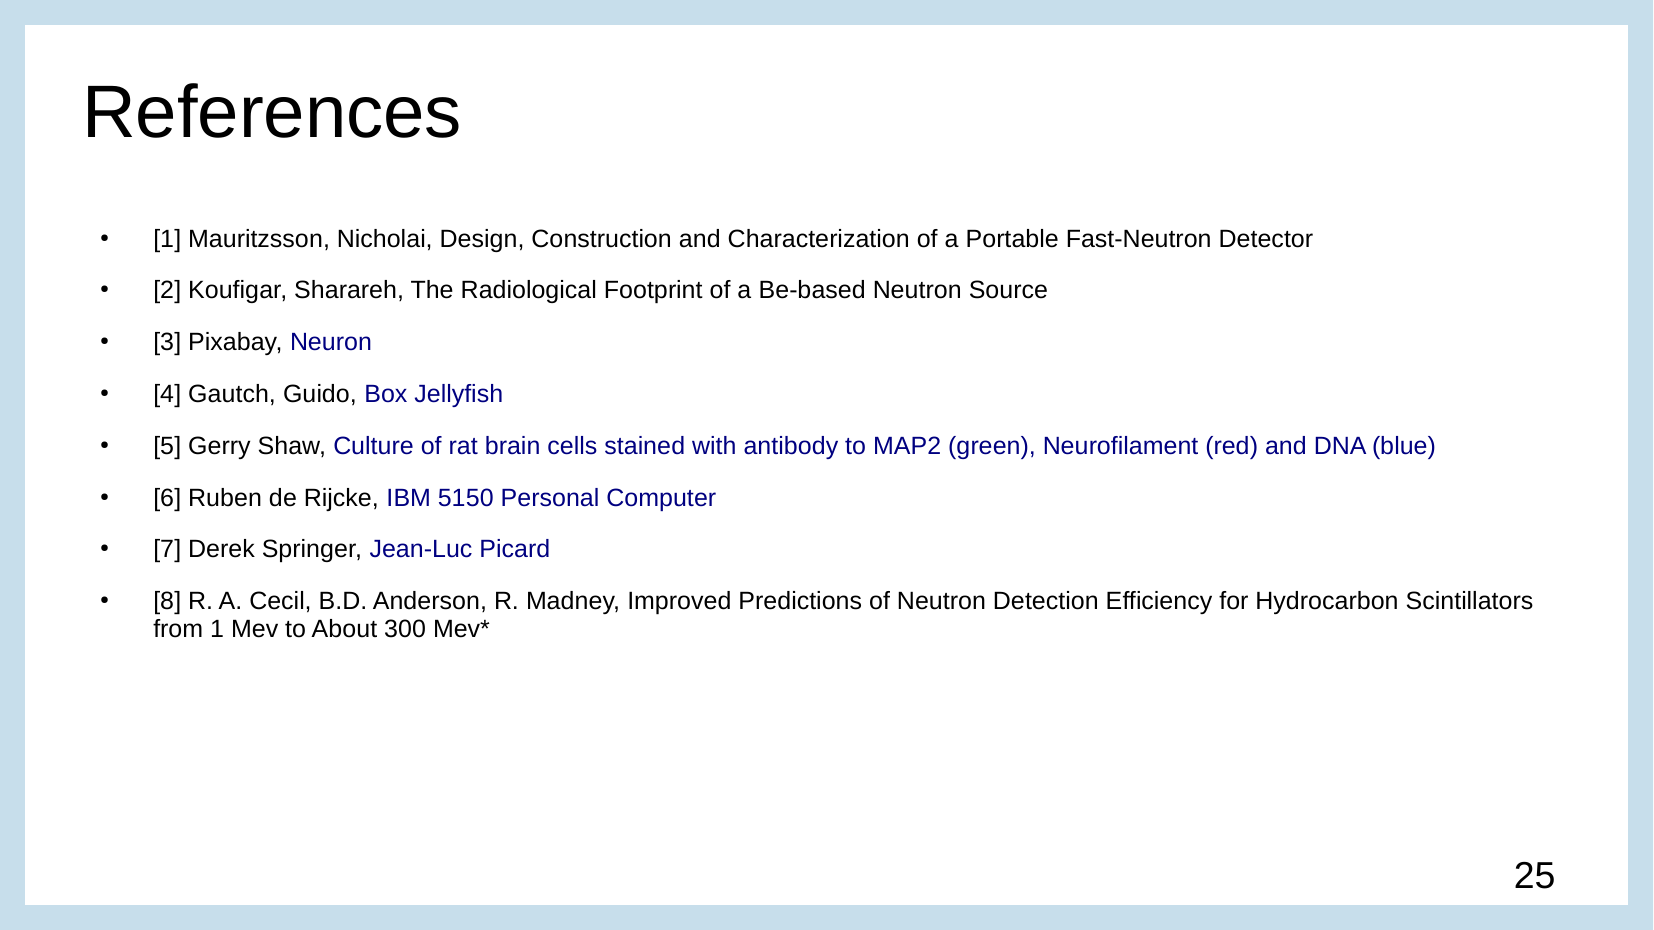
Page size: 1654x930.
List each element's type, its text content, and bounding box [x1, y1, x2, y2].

list [1] Mauritzsson, Nicholai, Design, Construction and Characterization of a Portable Fast-Neutron Detector [2] Koufigar, Sharareh, The Radiological Footprint of a Be-based Neutron Source [3] Pixabay, Neuron [4] Gautch, Guido, Box Jellyfish [5] Gerry Shaw, Culture of rat brain cells stained with antibody to MAP2 (green), Neurofilament (red) and DNA (blue) [6] Ruben de Rijcke, IBM 5150 Personal Computer [7] Derek Springer, Jean-Luc Picard [8] R. A. Cecil, B.D. Anderson, R. Madney, Improved Predictions of Neutron Detection Efficiency for Hydrocarbon Scintillators from 1 Mev to About 300 Mev* [82, 224, 1571, 764]
title References [82, 35, 1560, 189]
